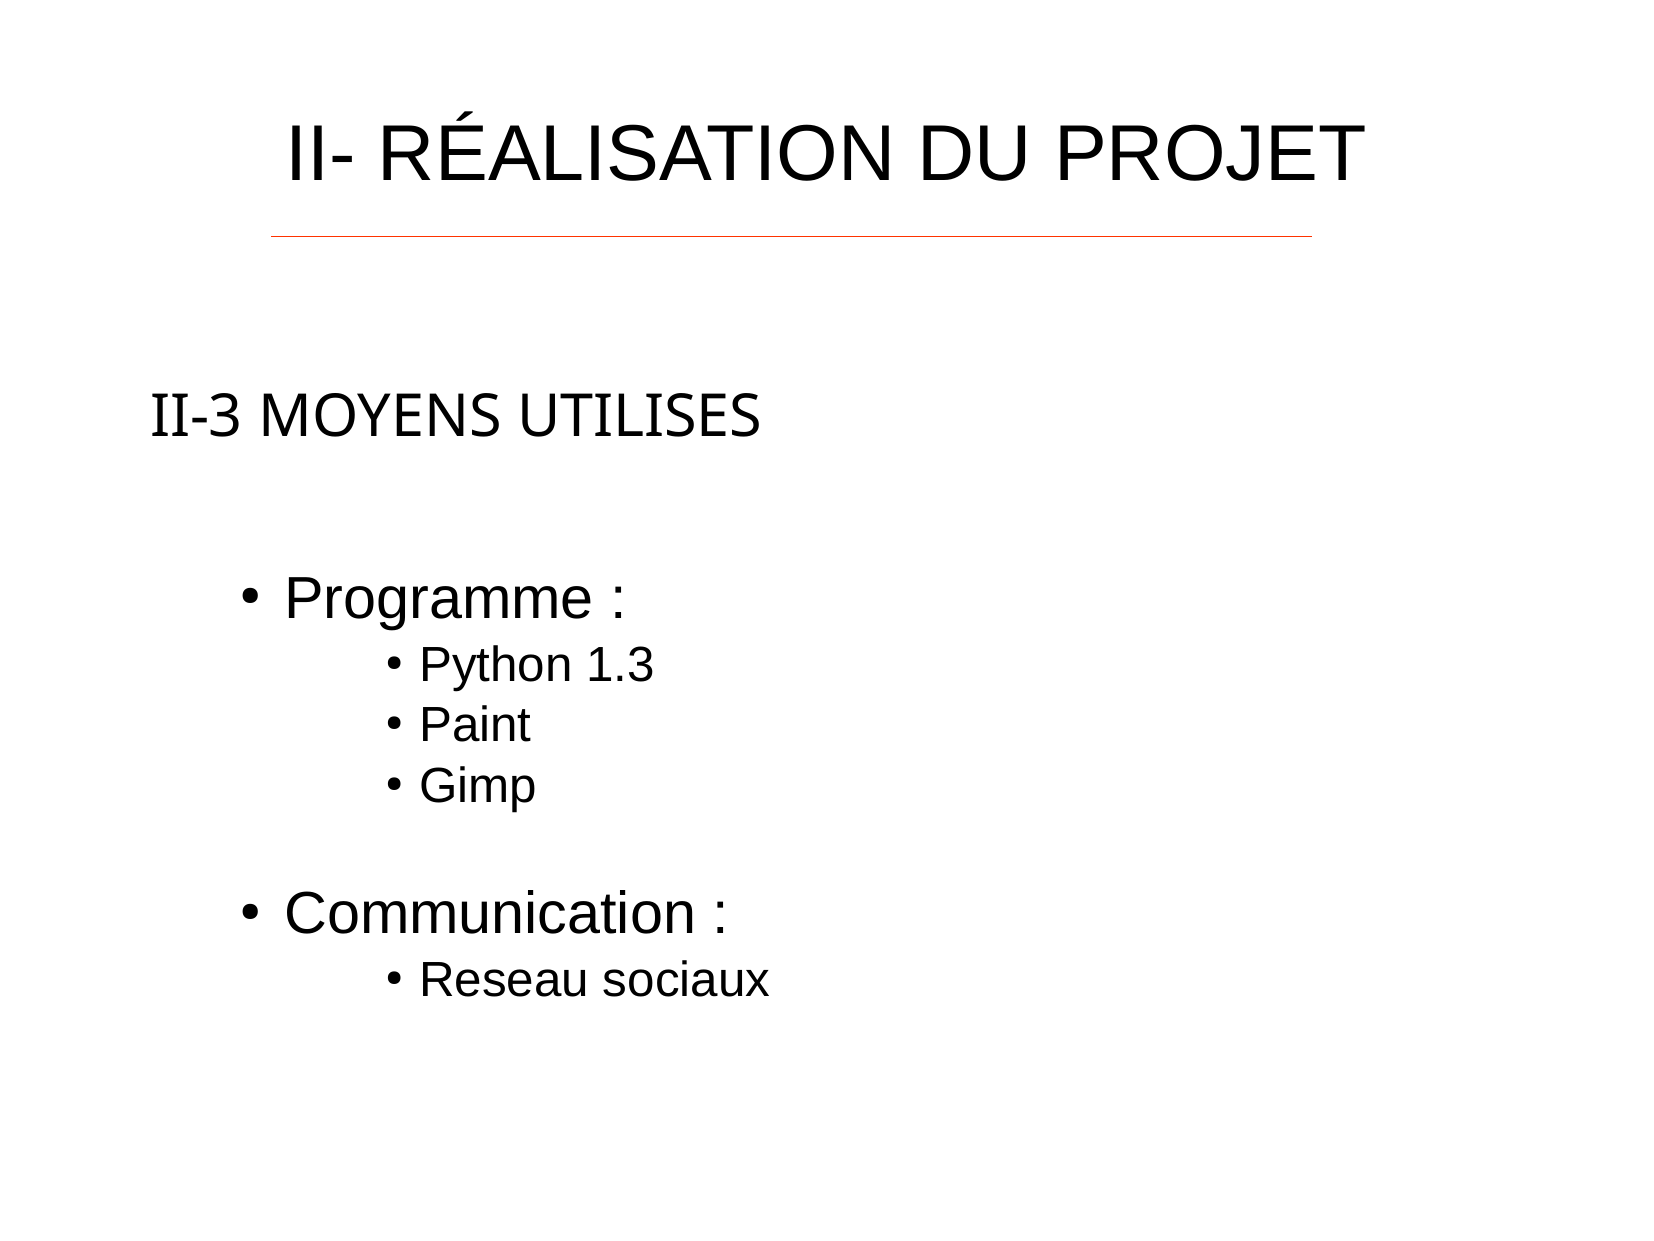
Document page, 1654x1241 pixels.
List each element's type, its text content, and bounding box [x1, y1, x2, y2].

title II- RÉALISATION DU PROJET [82, 49, 1571, 257]
list II-3 MOYENS UTILISES Programme : Python 1.3 Paint Gimp Communication : Reseau sociaux [82, 290, 1571, 1010]
